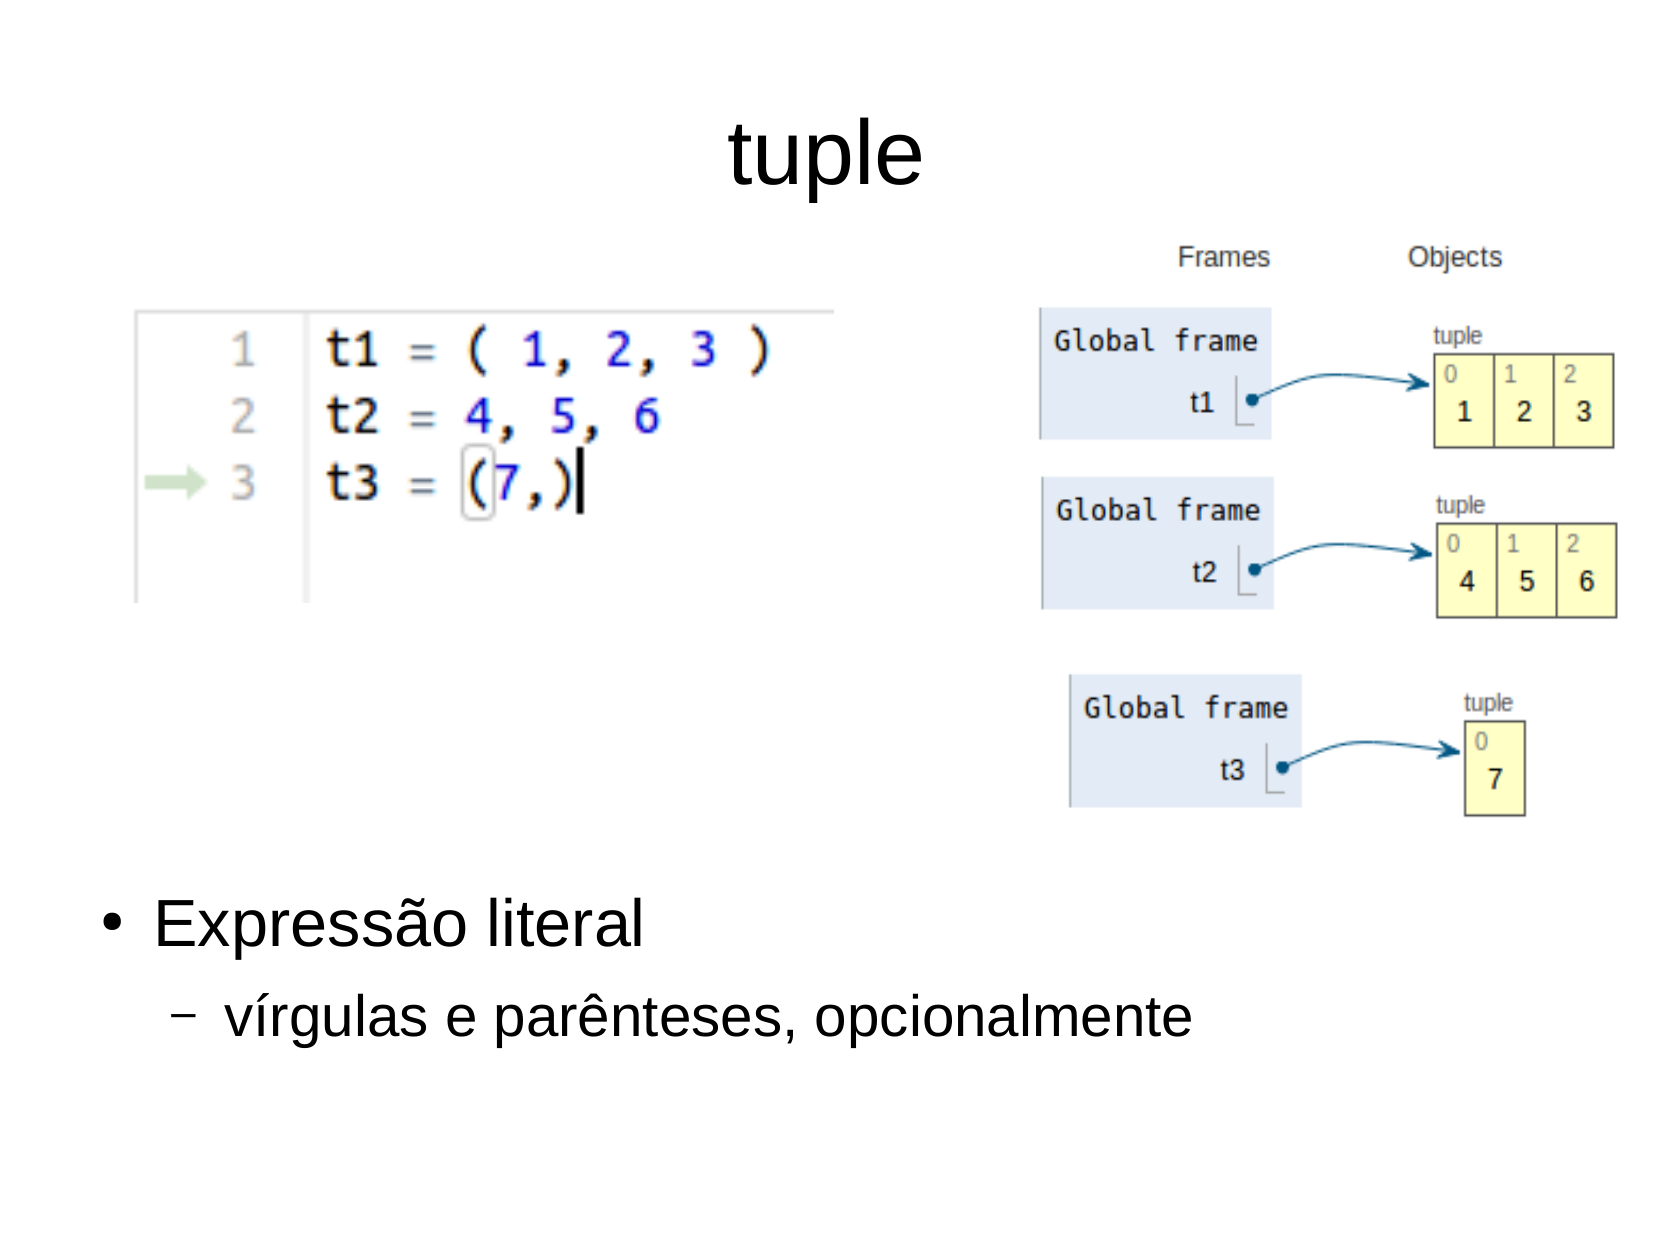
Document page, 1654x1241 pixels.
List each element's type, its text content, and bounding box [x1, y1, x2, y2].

list Expressão literal vírgulas e parênteses, opcionalmente [82, 885, 1571, 1182]
picture [118, 283, 834, 603]
title tuple [82, 49, 1571, 257]
picture [1059, 659, 1550, 831]
picture [1027, 224, 1650, 642]
